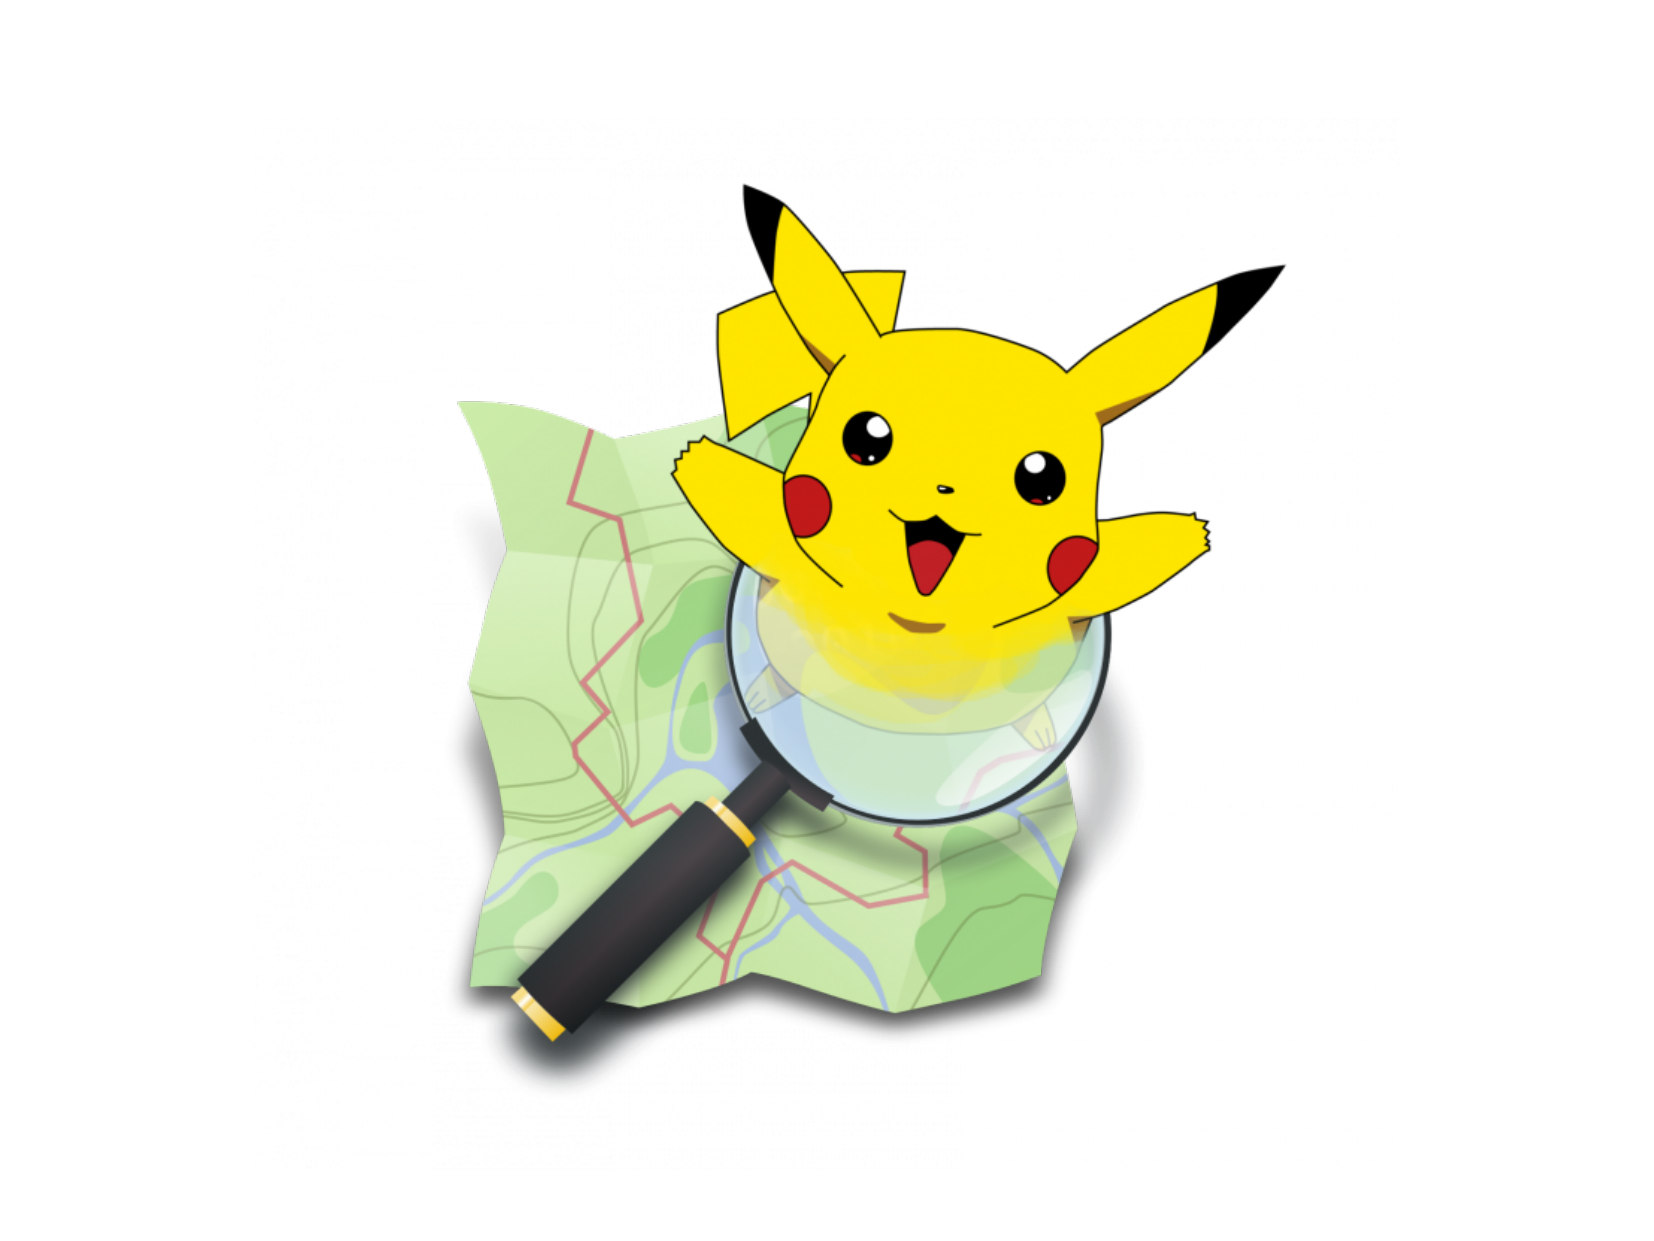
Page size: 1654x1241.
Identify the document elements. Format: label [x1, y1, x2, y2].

picture [253, 118, 1400, 1170]
